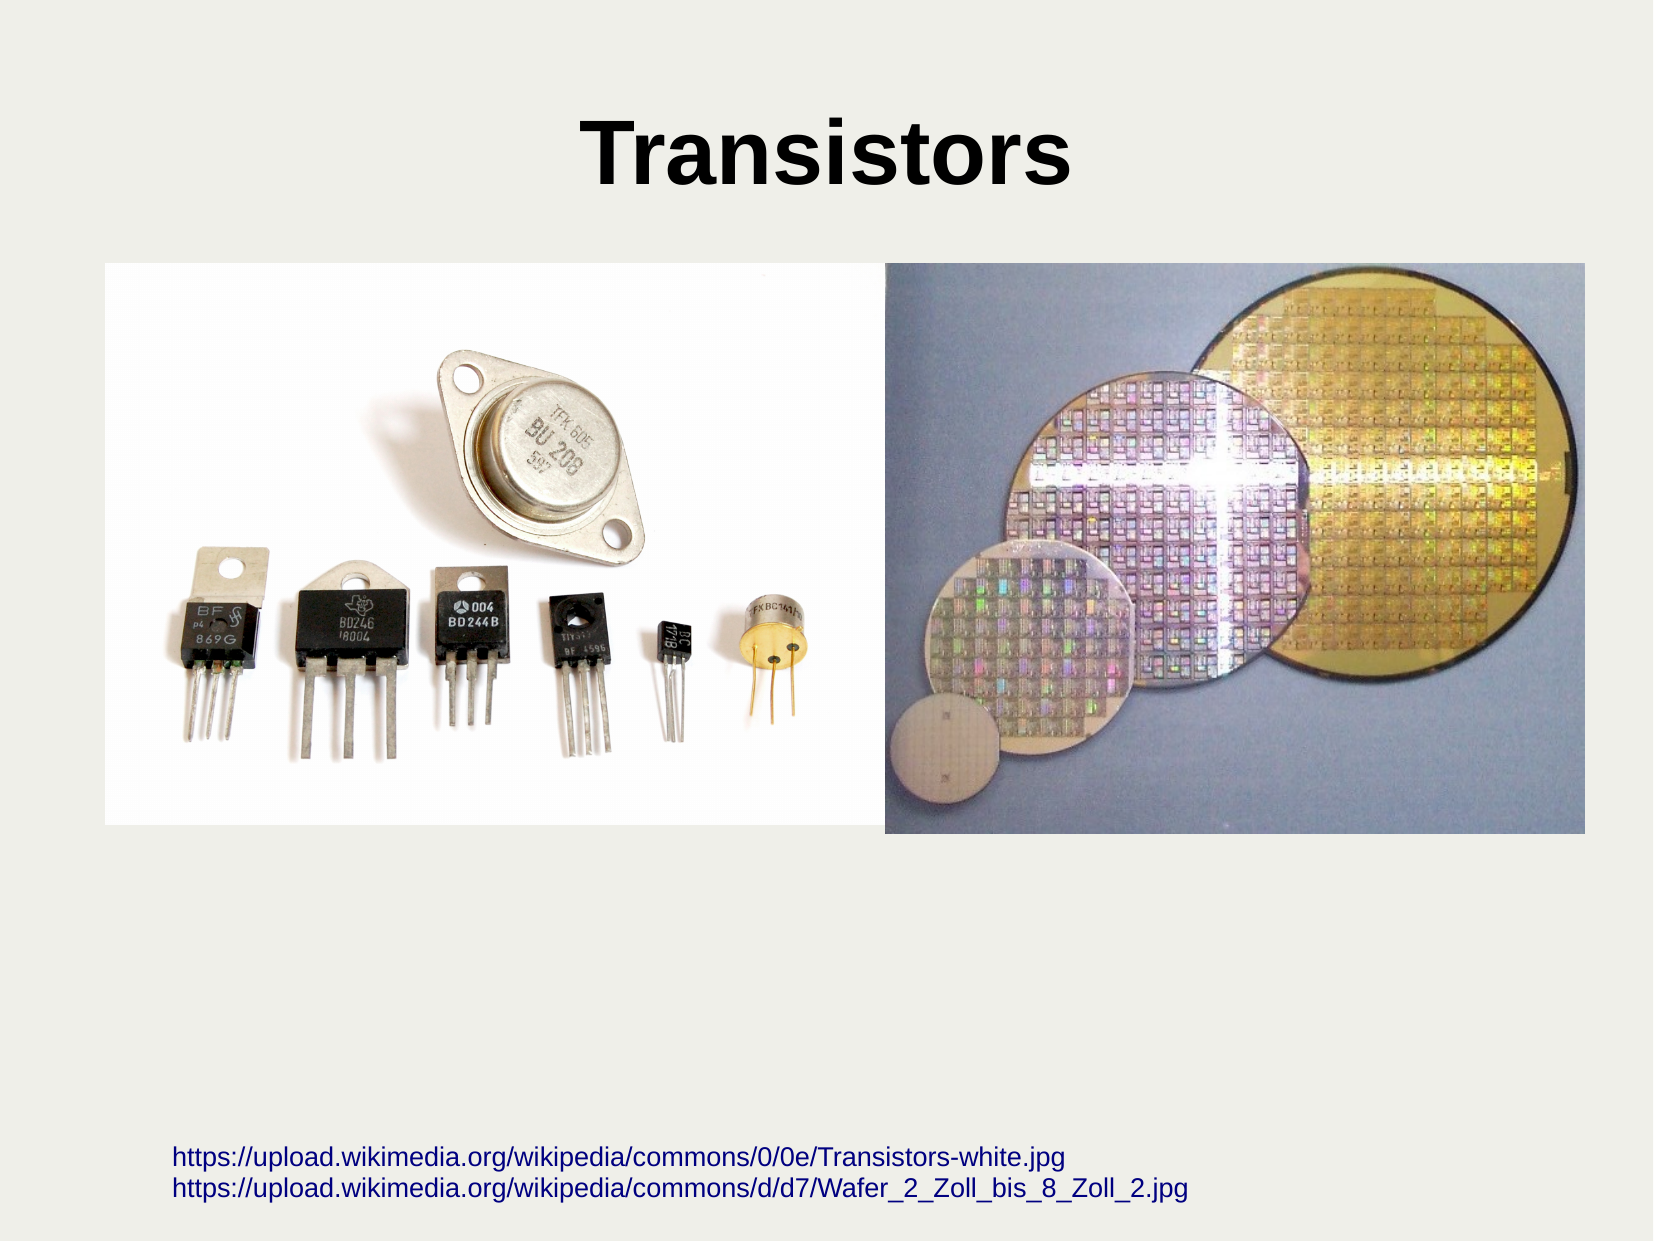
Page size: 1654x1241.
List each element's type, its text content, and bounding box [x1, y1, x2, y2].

title Transistors [82, 49, 1571, 257]
text_box https://upload.wikimedia.org/wikipedia/commons/0/0e/Transistors-white.jpg https://upload.wikimedia.org/wikipedia/commons/d/d7/Wafer_2_Zoll_bis_8_Zoll_2.jpg [157, 1134, 1426, 1211]
picture [0, 0, 1654, 1241]
